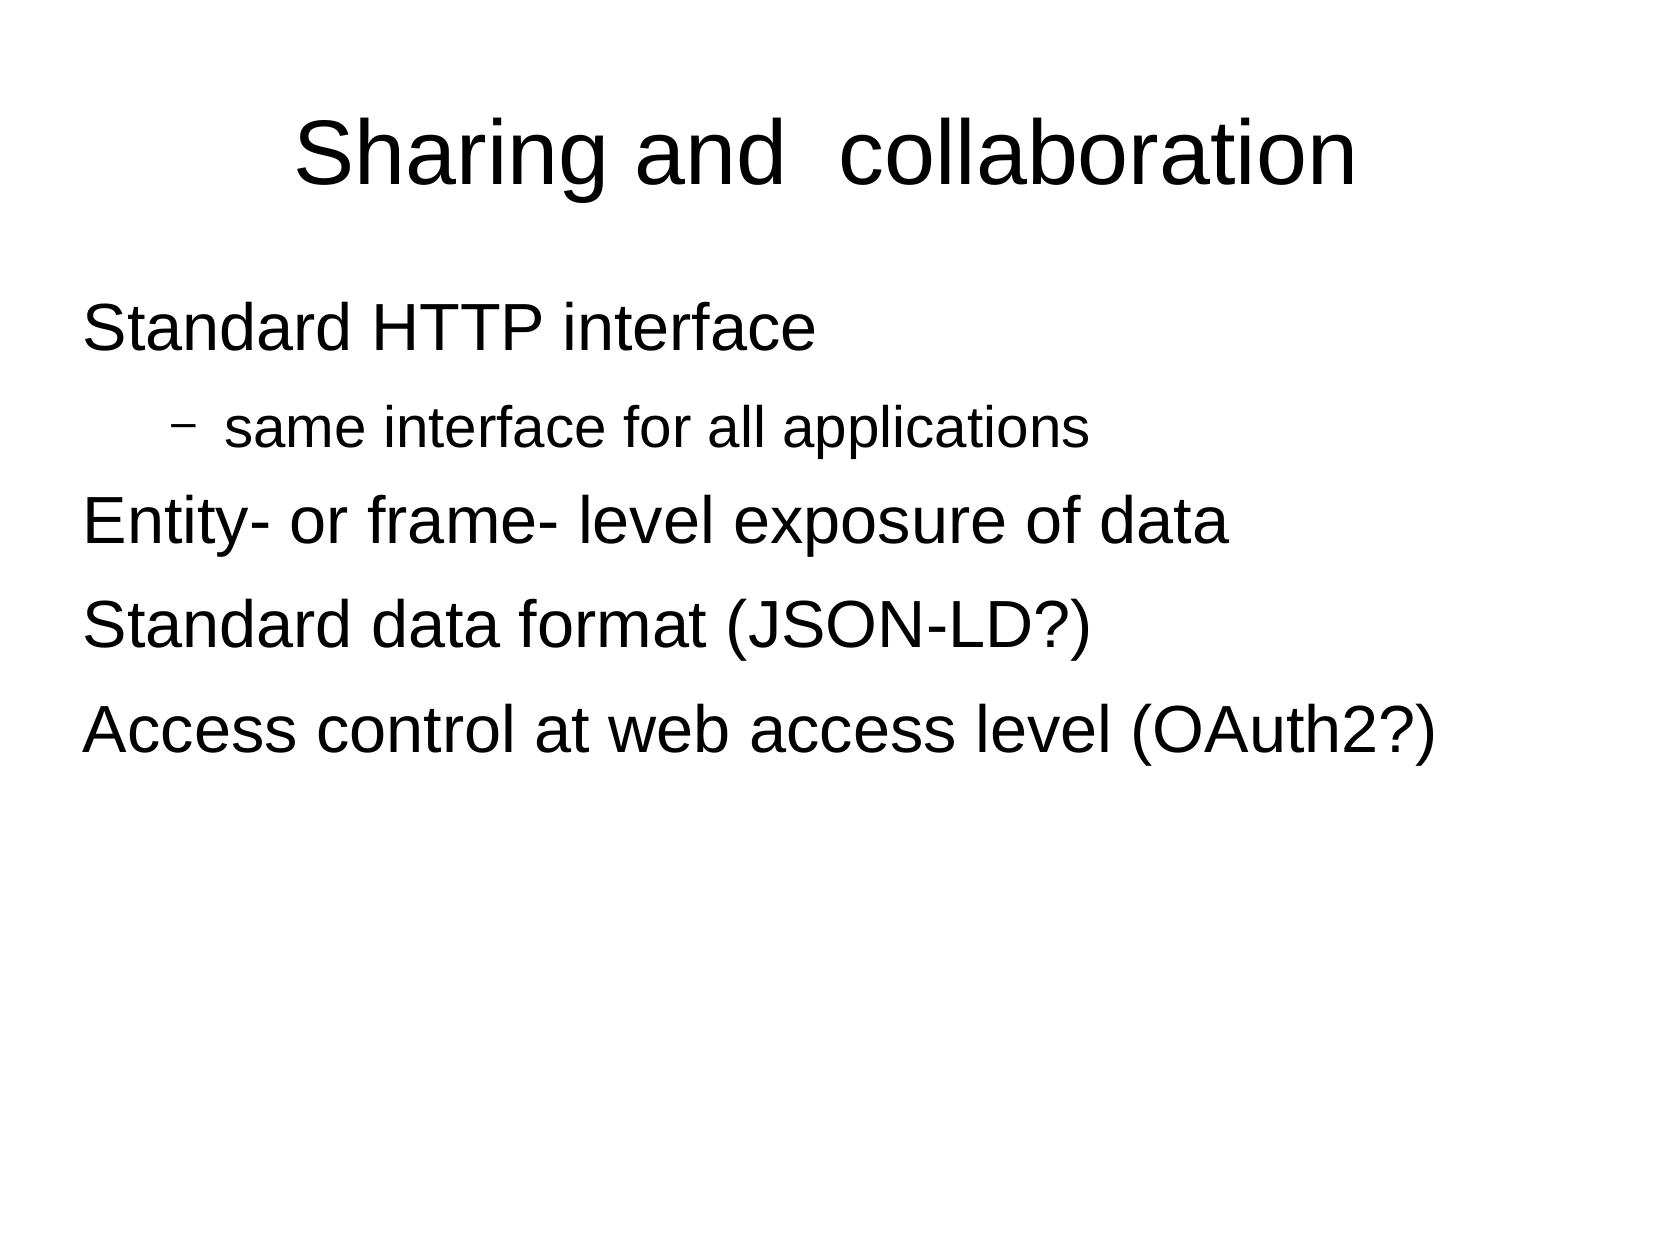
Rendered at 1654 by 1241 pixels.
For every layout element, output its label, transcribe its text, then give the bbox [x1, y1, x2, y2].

title Sharing and collaboration [82, 49, 1571, 257]
list Standard HTTP interface same interface for all applications Entity- or frame- level exposure of data Standard data format (JSON-LD?) Access control at web access level (OAuth2?) [82, 290, 1571, 1010]
